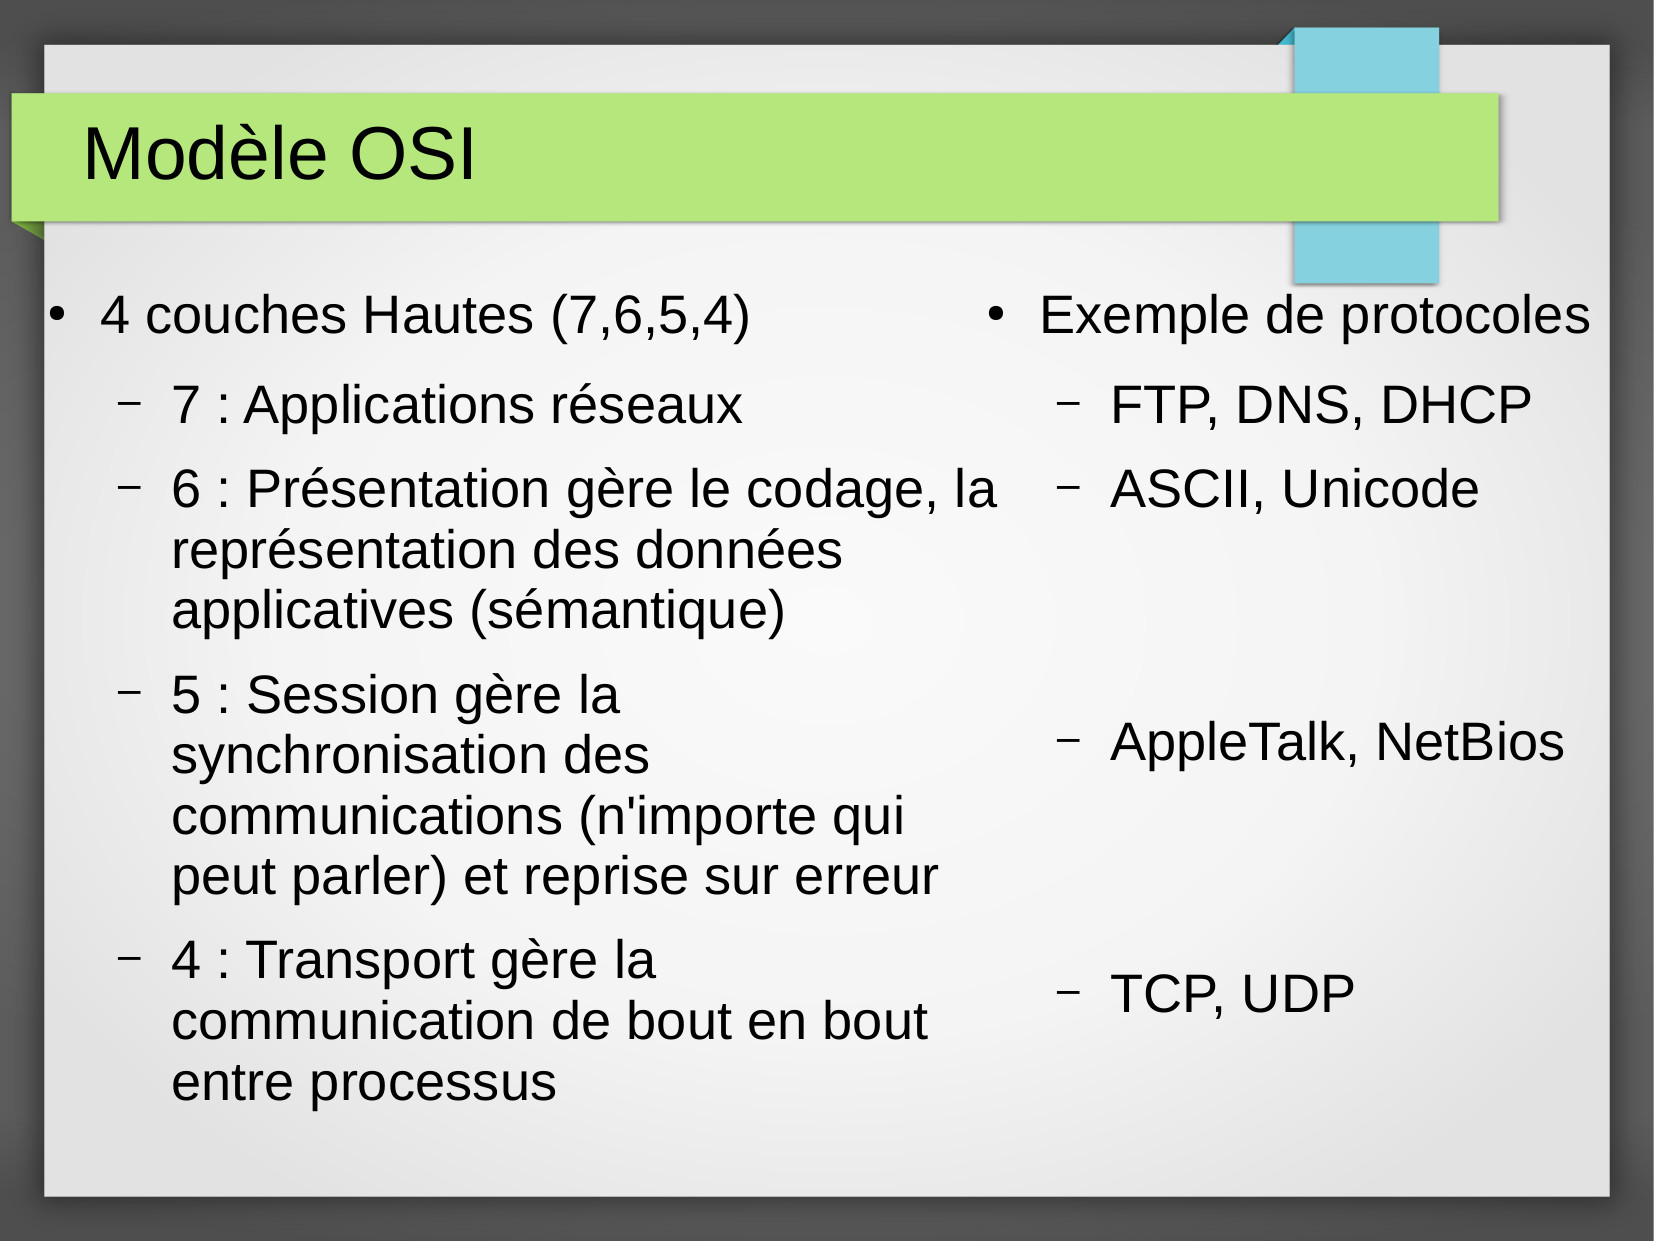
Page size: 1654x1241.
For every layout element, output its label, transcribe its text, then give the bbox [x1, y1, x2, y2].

list Exemple de protocoles FTP, DNS, DHCP ASCII, Unicode AppleTalk, NetBios TCP, UDP [968, 284, 1607, 1205]
title Modèle OSI [82, 94, 1264, 213]
list 4 couches Hautes (7,6,5,4) 7 : Applications réseaux 6 : Présentation gère le codage, la représentation des données applicatives (sémantique) 5 : Session gère la synchronisation des communications (n'importe qui peut parler) et reprise sur erreur 4 : Transport gère la communication de bout en bout entre processus [29, 284, 968, 1205]
picture [0, 0, 1654, 1241]
